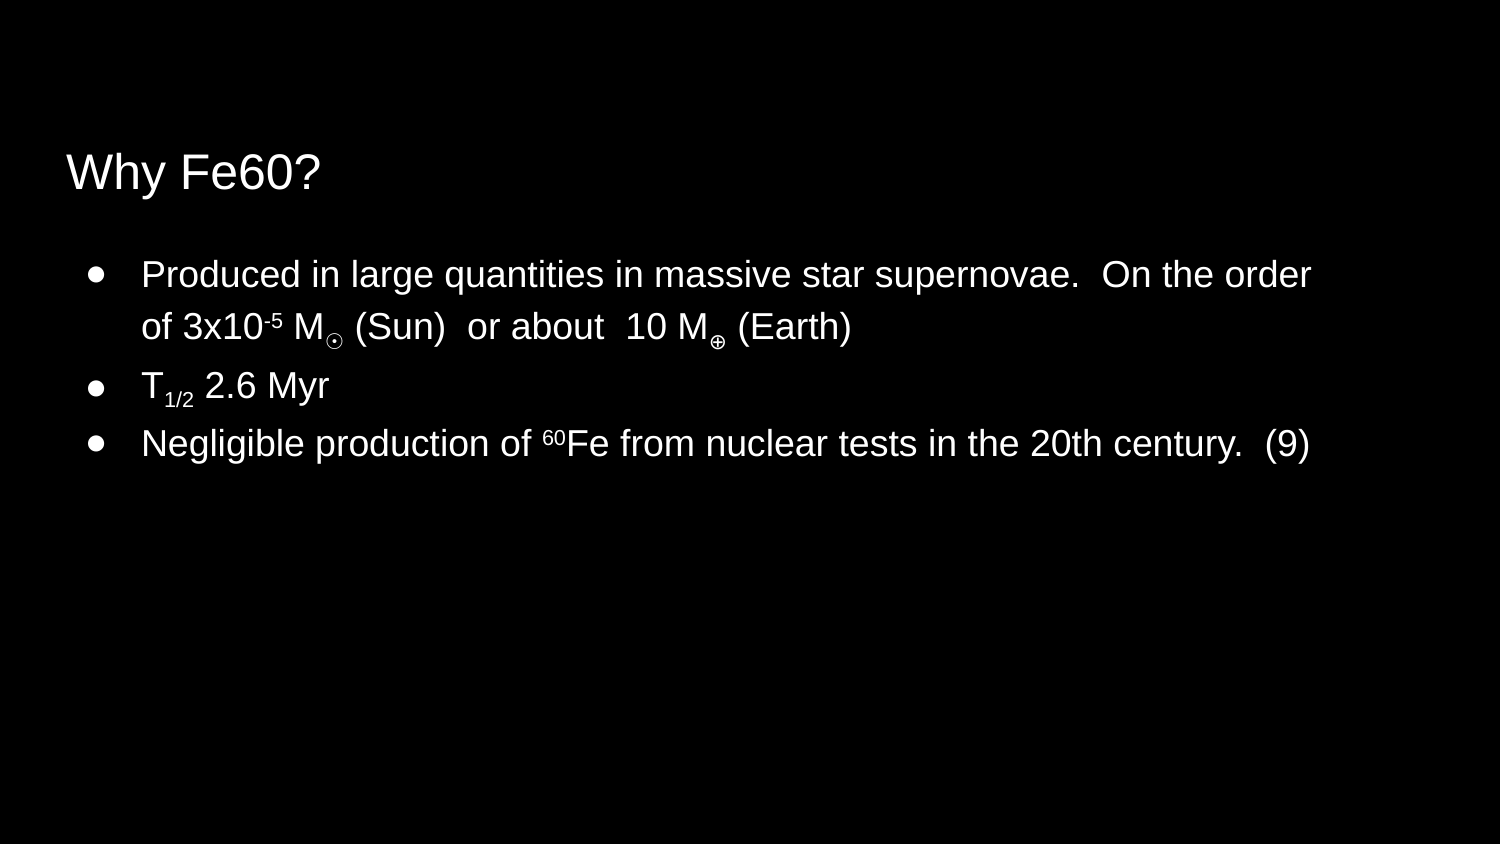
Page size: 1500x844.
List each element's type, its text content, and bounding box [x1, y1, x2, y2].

list Produced in large quantities in massive star supernovae. On the order of 3x10-5 M☉ (Sun) or about 10 M⊕ (Earth) T1/2 2.6 Myr Negligible production of 60Fe from nuclear tests in the 20th century. (9) [51, 227, 1360, 750]
title Why Fe60? [51, 91, 512, 216]
